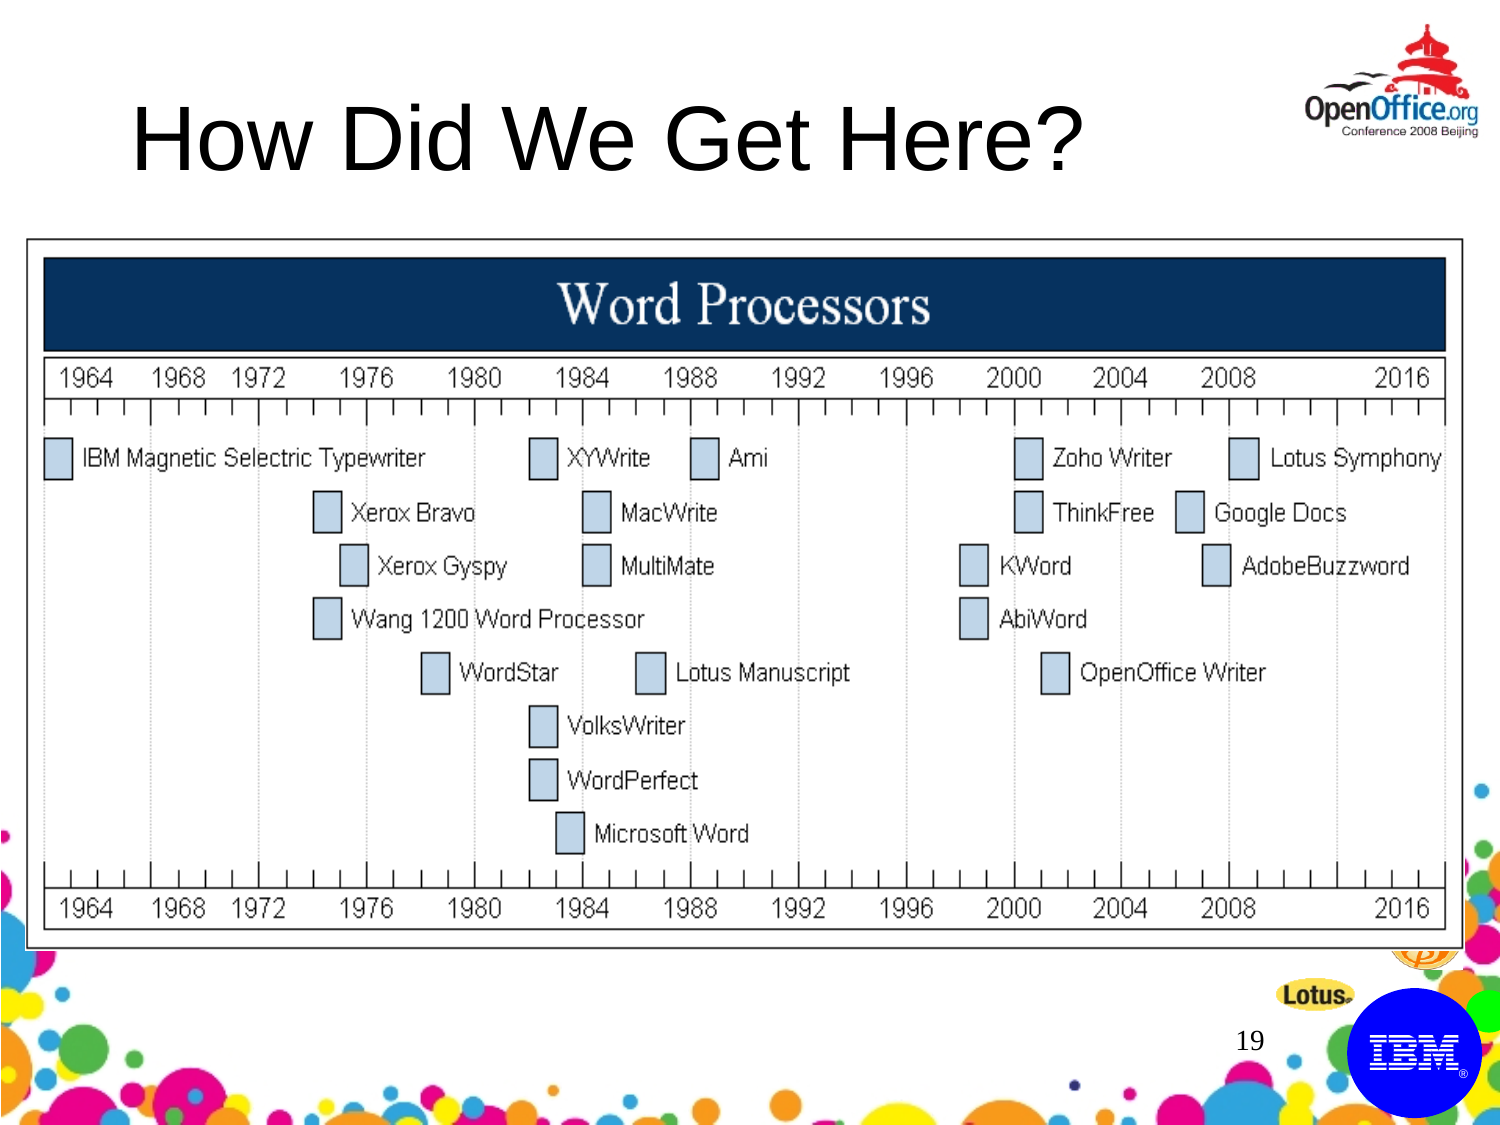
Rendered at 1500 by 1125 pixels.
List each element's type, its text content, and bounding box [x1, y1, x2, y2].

picture [1296, 17, 1488, 152]
title How Did We Get Here? [76, 44, 1141, 233]
picture [1369, 1035, 1460, 1070]
picture [1, 237, 1500, 1125]
